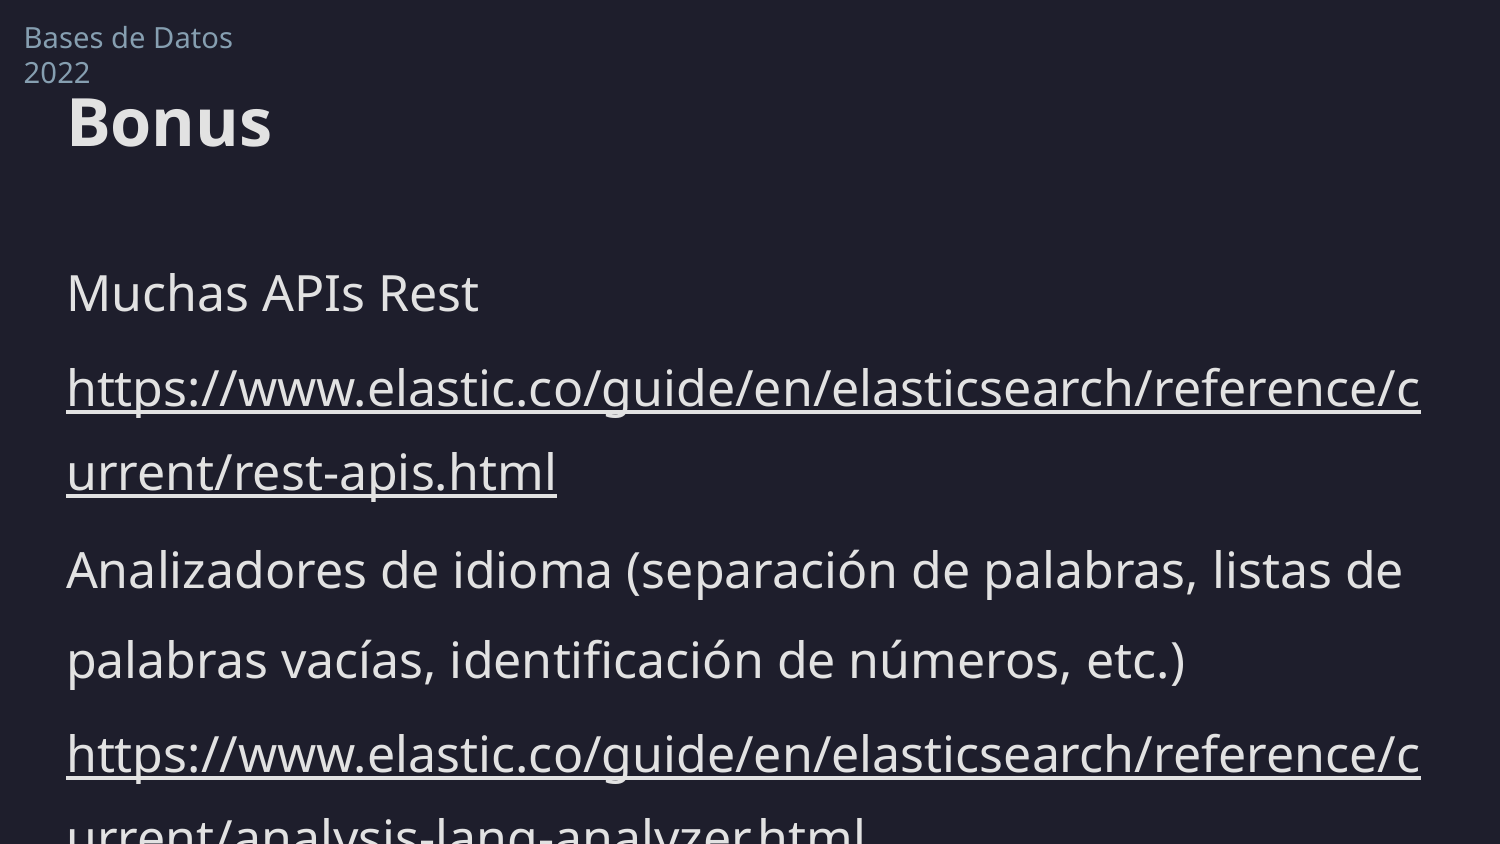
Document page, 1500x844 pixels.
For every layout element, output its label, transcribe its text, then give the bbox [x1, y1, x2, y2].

list Muchas APIs Rest https://www.elastic.co/guide/en/elasticsearch/reference/current/rest-apis.html Analizadores de idioma (separación de palabras, listas de palabras vacías, identificación de números, etc.) https://www.elastic.co/guide/en/elasticsearch/reference/current/analysis-lang-analyzer.html [51, 189, 1449, 750]
title Bonus [51, 72, 1449, 167]
